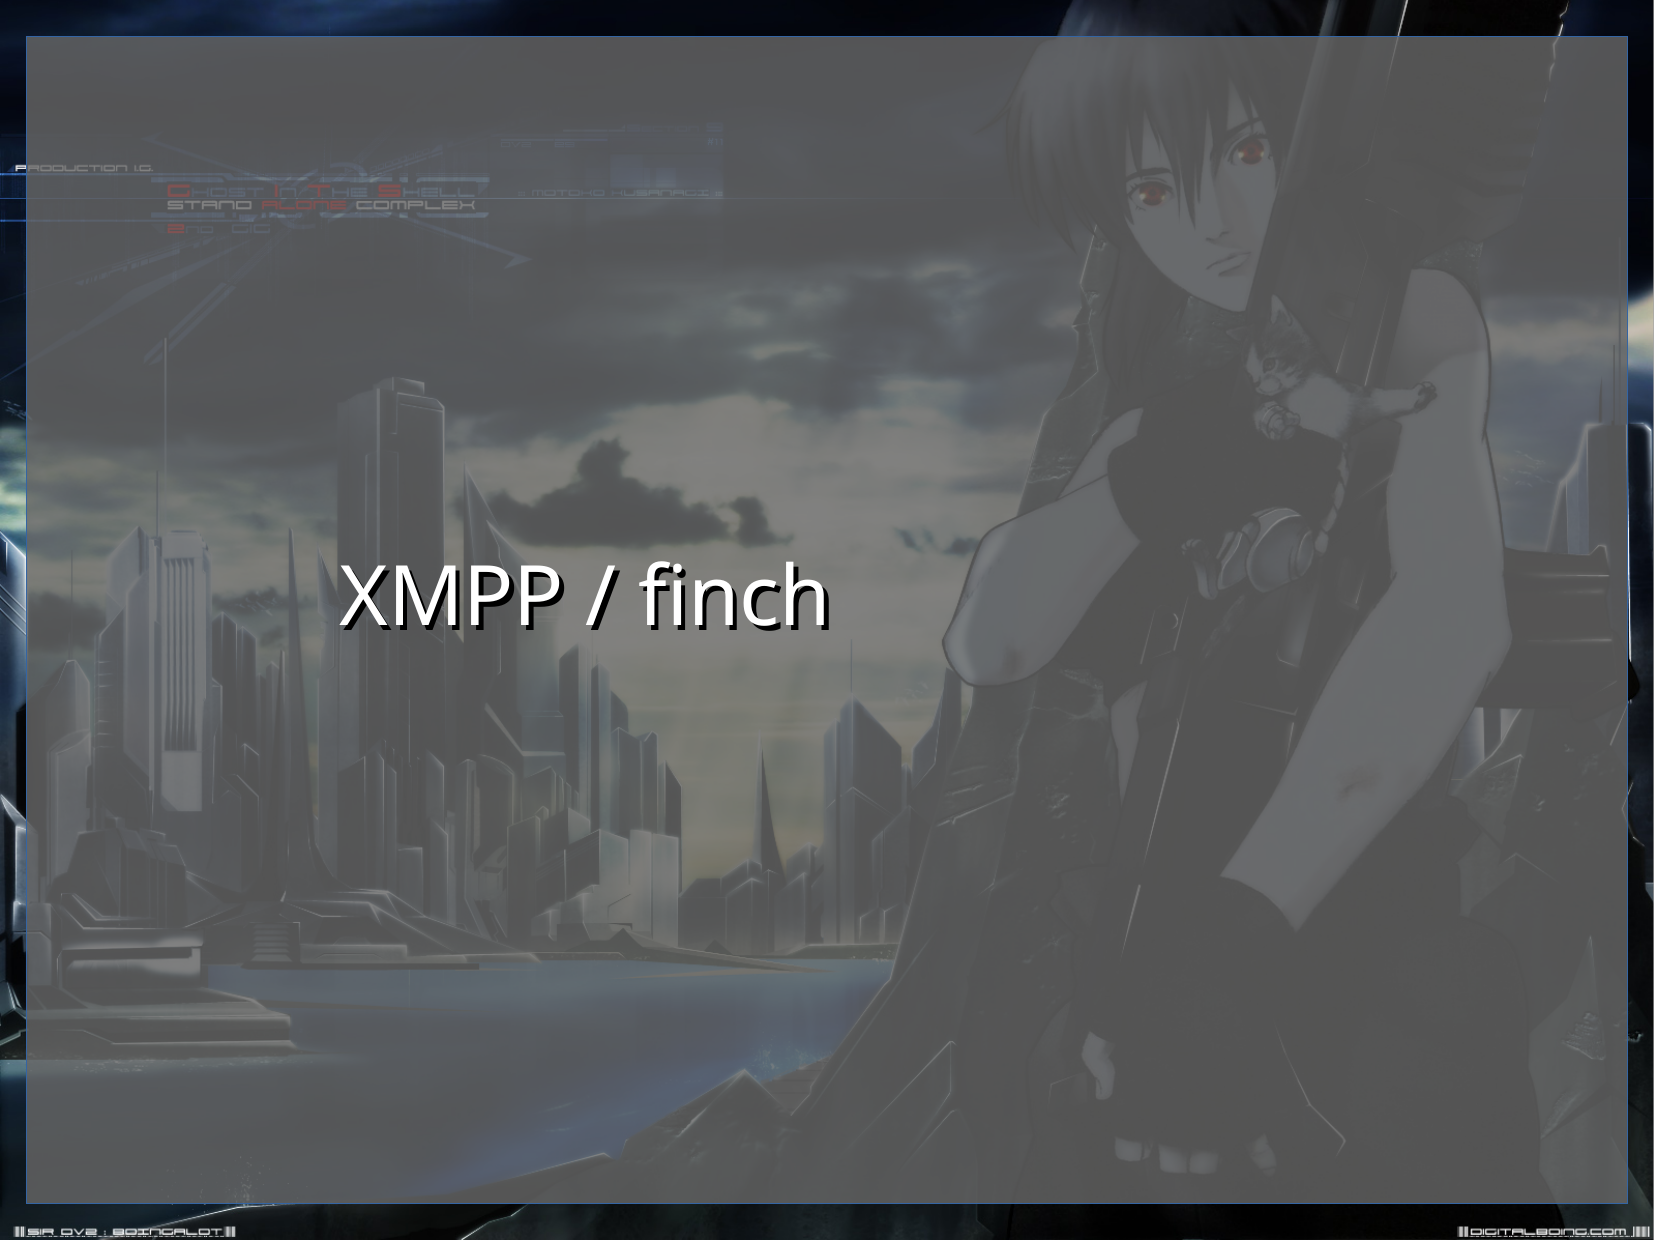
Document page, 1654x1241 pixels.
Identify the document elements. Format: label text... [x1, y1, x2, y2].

picture [0, 0, 1654, 1240]
text_box [26, 36, 1628, 1204]
text_box XMPP / finch [324, 529, 1329, 711]
